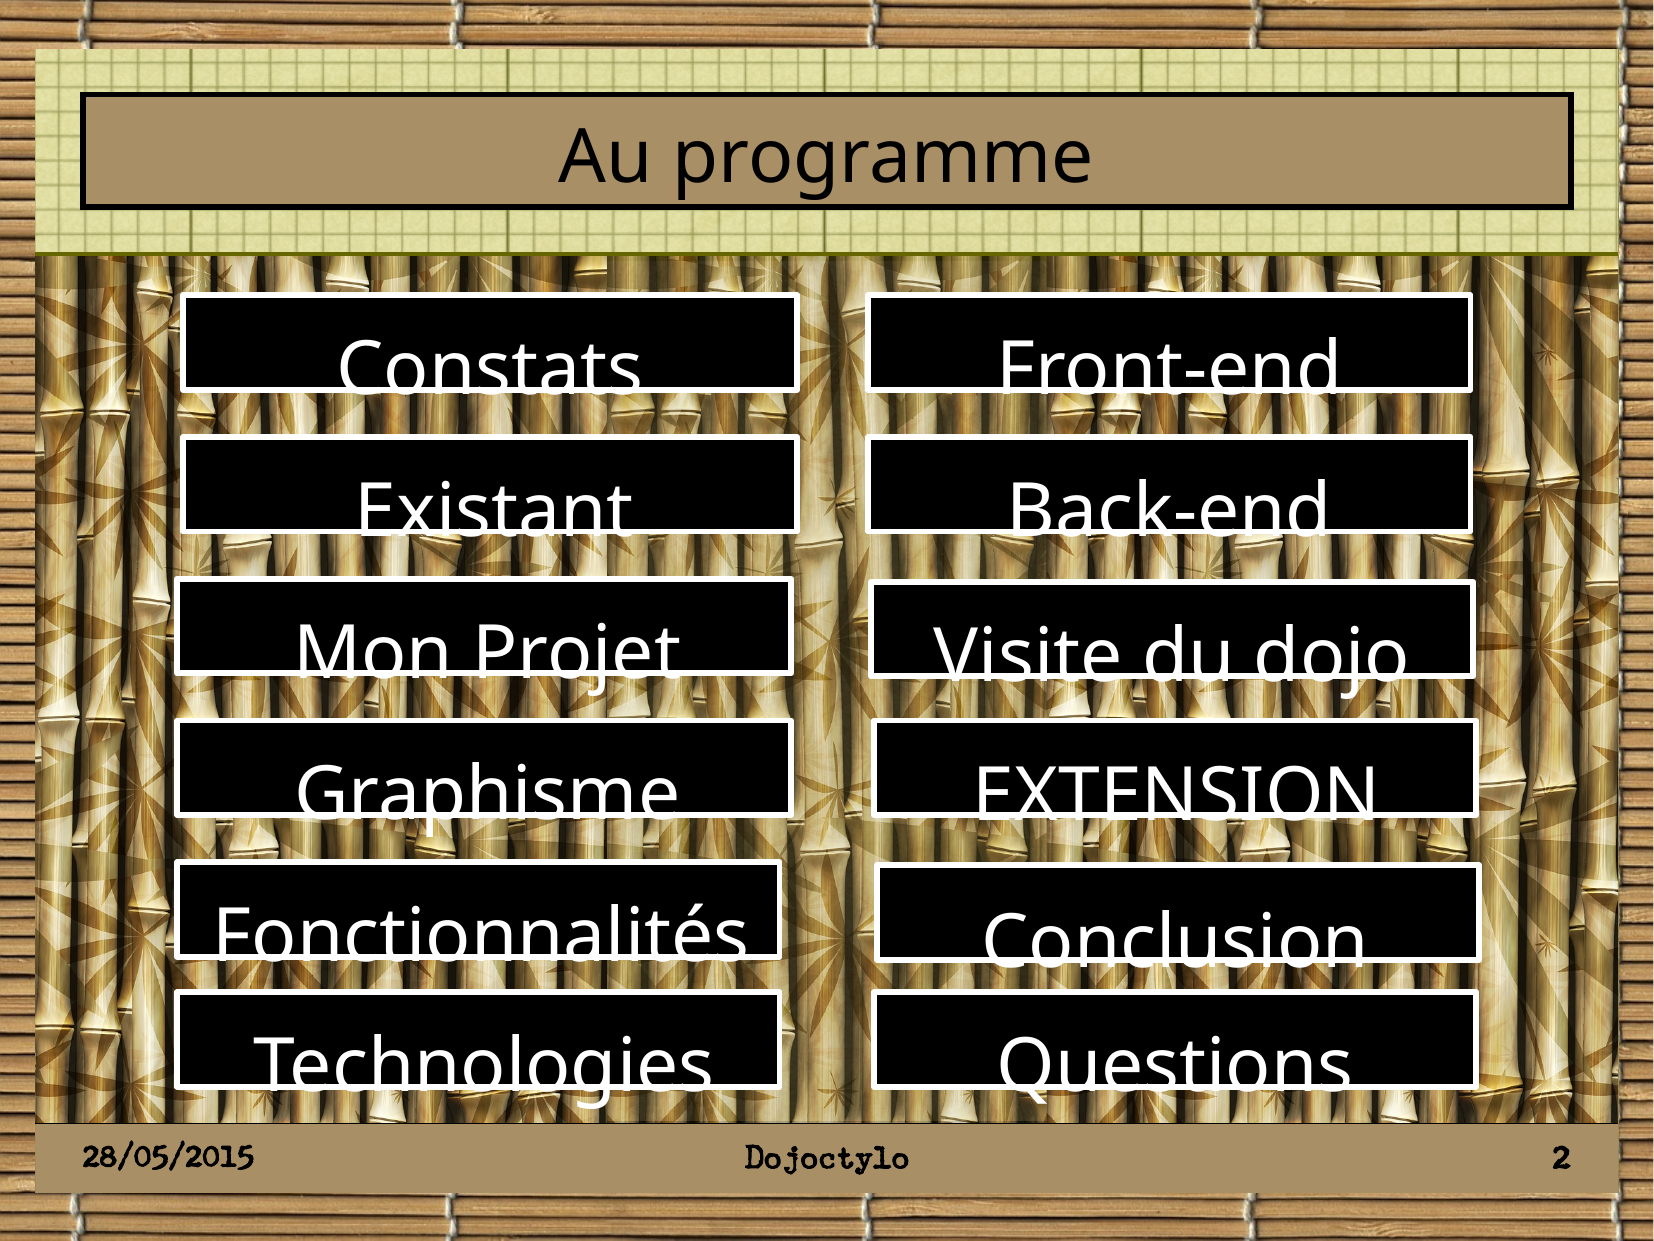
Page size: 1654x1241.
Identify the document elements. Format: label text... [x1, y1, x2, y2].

text_box Visite du dojo [871, 593, 1474, 691]
text_box Technologies [868, 295, 1471, 307]
text_box [177, 862, 780, 874]
text_box Fonctionnalités [177, 874, 786, 972]
text_box [177, 578, 792, 590]
text_box [874, 992, 1477, 1003]
text_box Existant [187, 448, 802, 547]
text_box [183, 295, 798, 307]
text_box Constats [183, 307, 798, 405]
text_box [183, 437, 798, 532]
text_box Back-end [868, 448, 1471, 547]
text_box [868, 437, 1471, 448]
text_box [177, 992, 780, 1087]
text_box Front-end [868, 307, 1471, 405]
text_box EXTENSION [875, 732, 1479, 831]
text_box [876, 865, 1480, 960]
text_box Technologies [183, 1003, 786, 1102]
text_box [871, 581, 1474, 593]
text_box Graphisme [177, 732, 798, 830]
title Au programme [82, 49, 1571, 256]
text_box [177, 720, 792, 732]
picture [0, 0, 1654, 1241]
text_box Mon Projet [177, 590, 798, 688]
text_box Conclusion [874, 879, 1477, 978]
text_box [874, 720, 1477, 815]
text_box Questions [874, 1003, 1477, 1102]
